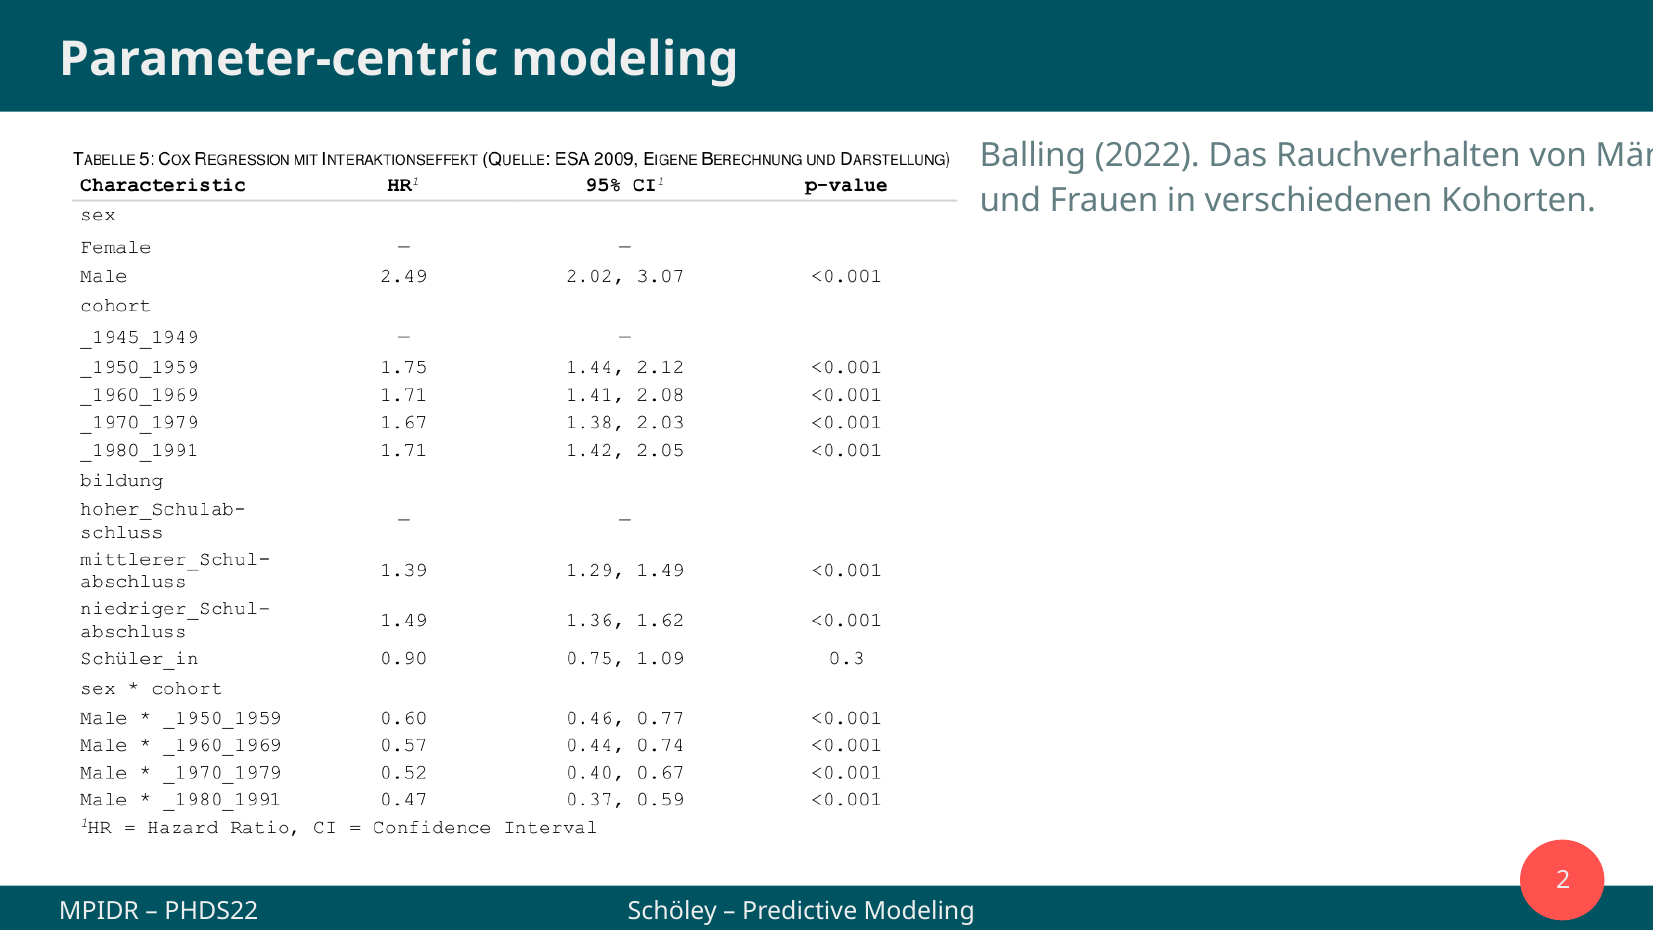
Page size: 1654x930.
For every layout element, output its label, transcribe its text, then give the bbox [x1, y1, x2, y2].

title Parameter-centric modeling [58, 0, 1594, 117]
picture [61, 141, 961, 844]
text_box Balling (2022). Das Rauchverhalten von Männern und Frauen in verschiedenen Kohorten. [964, 123, 1634, 216]
